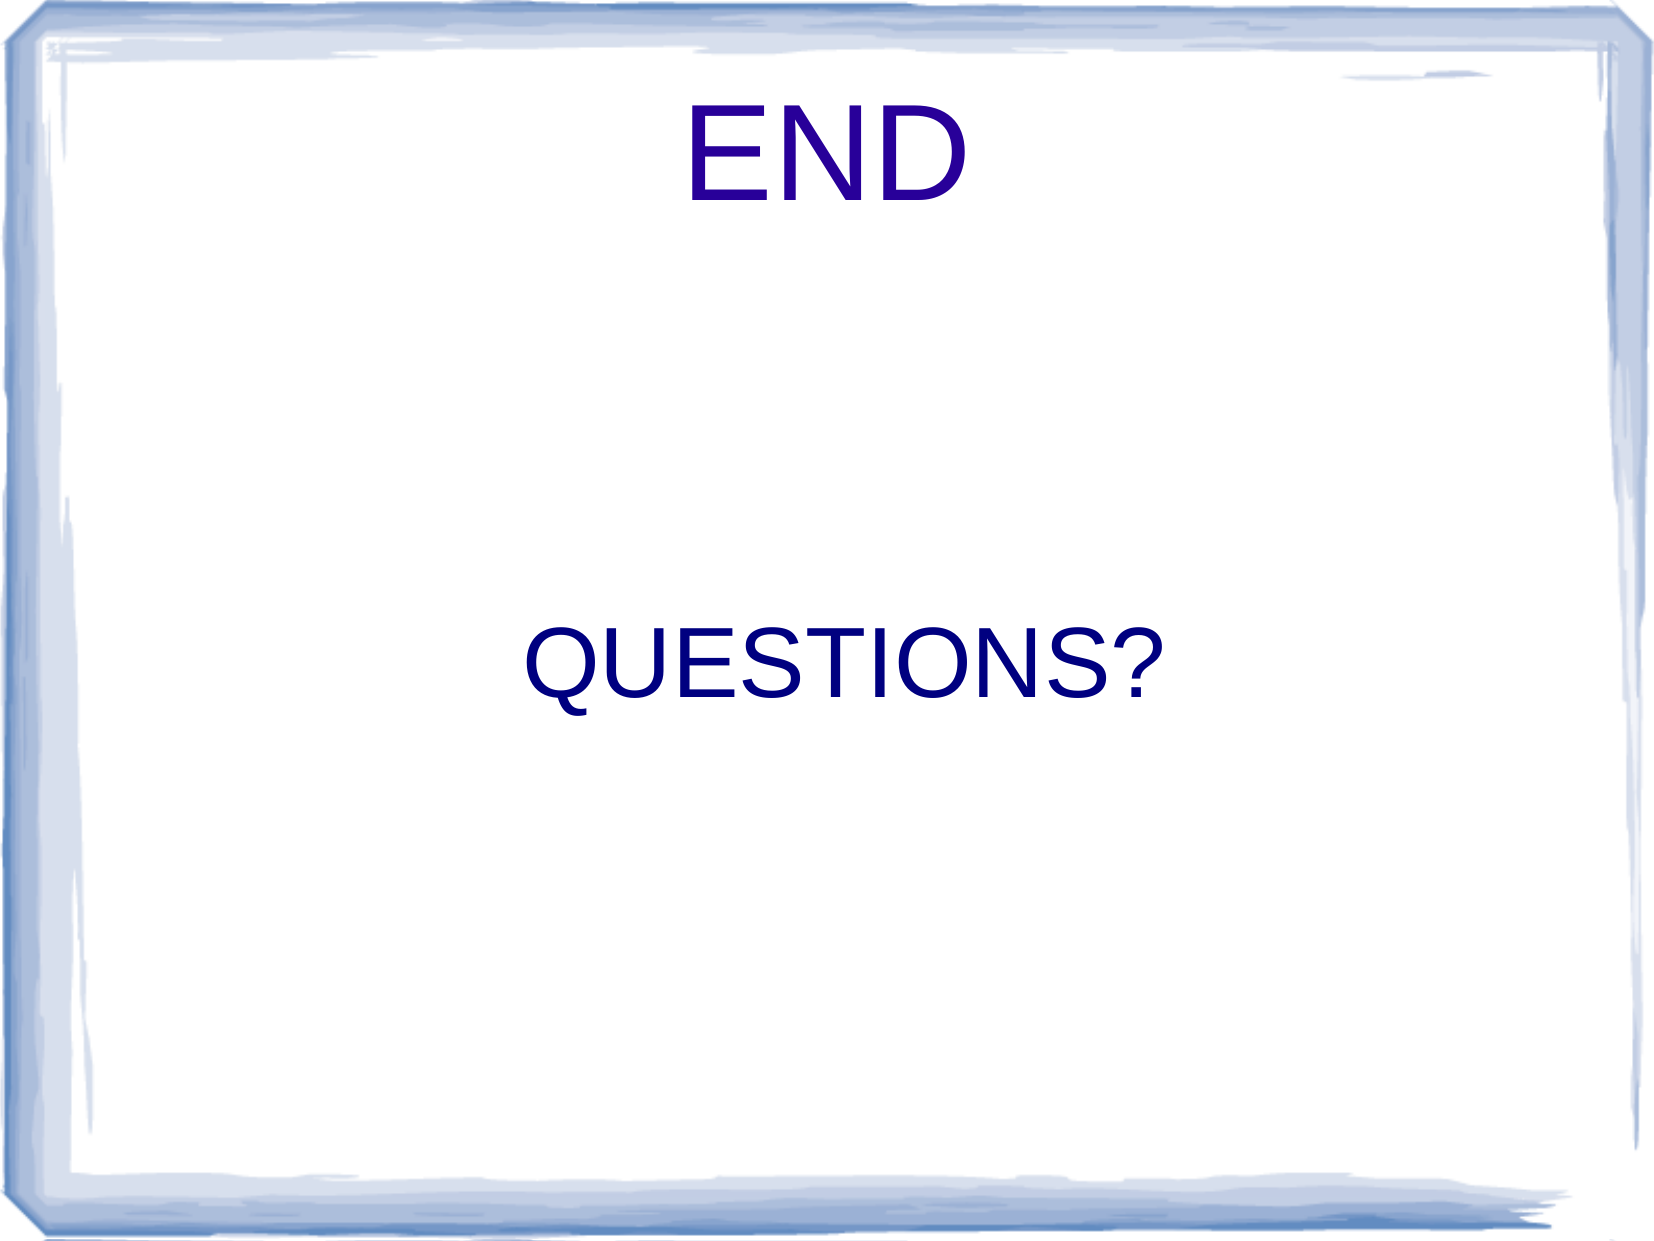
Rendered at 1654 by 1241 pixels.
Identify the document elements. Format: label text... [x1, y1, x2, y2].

picture [0, 0, 1654, 1241]
list QUESTIONS? [118, 324, 1571, 1004]
title END [82, 49, 1571, 257]
